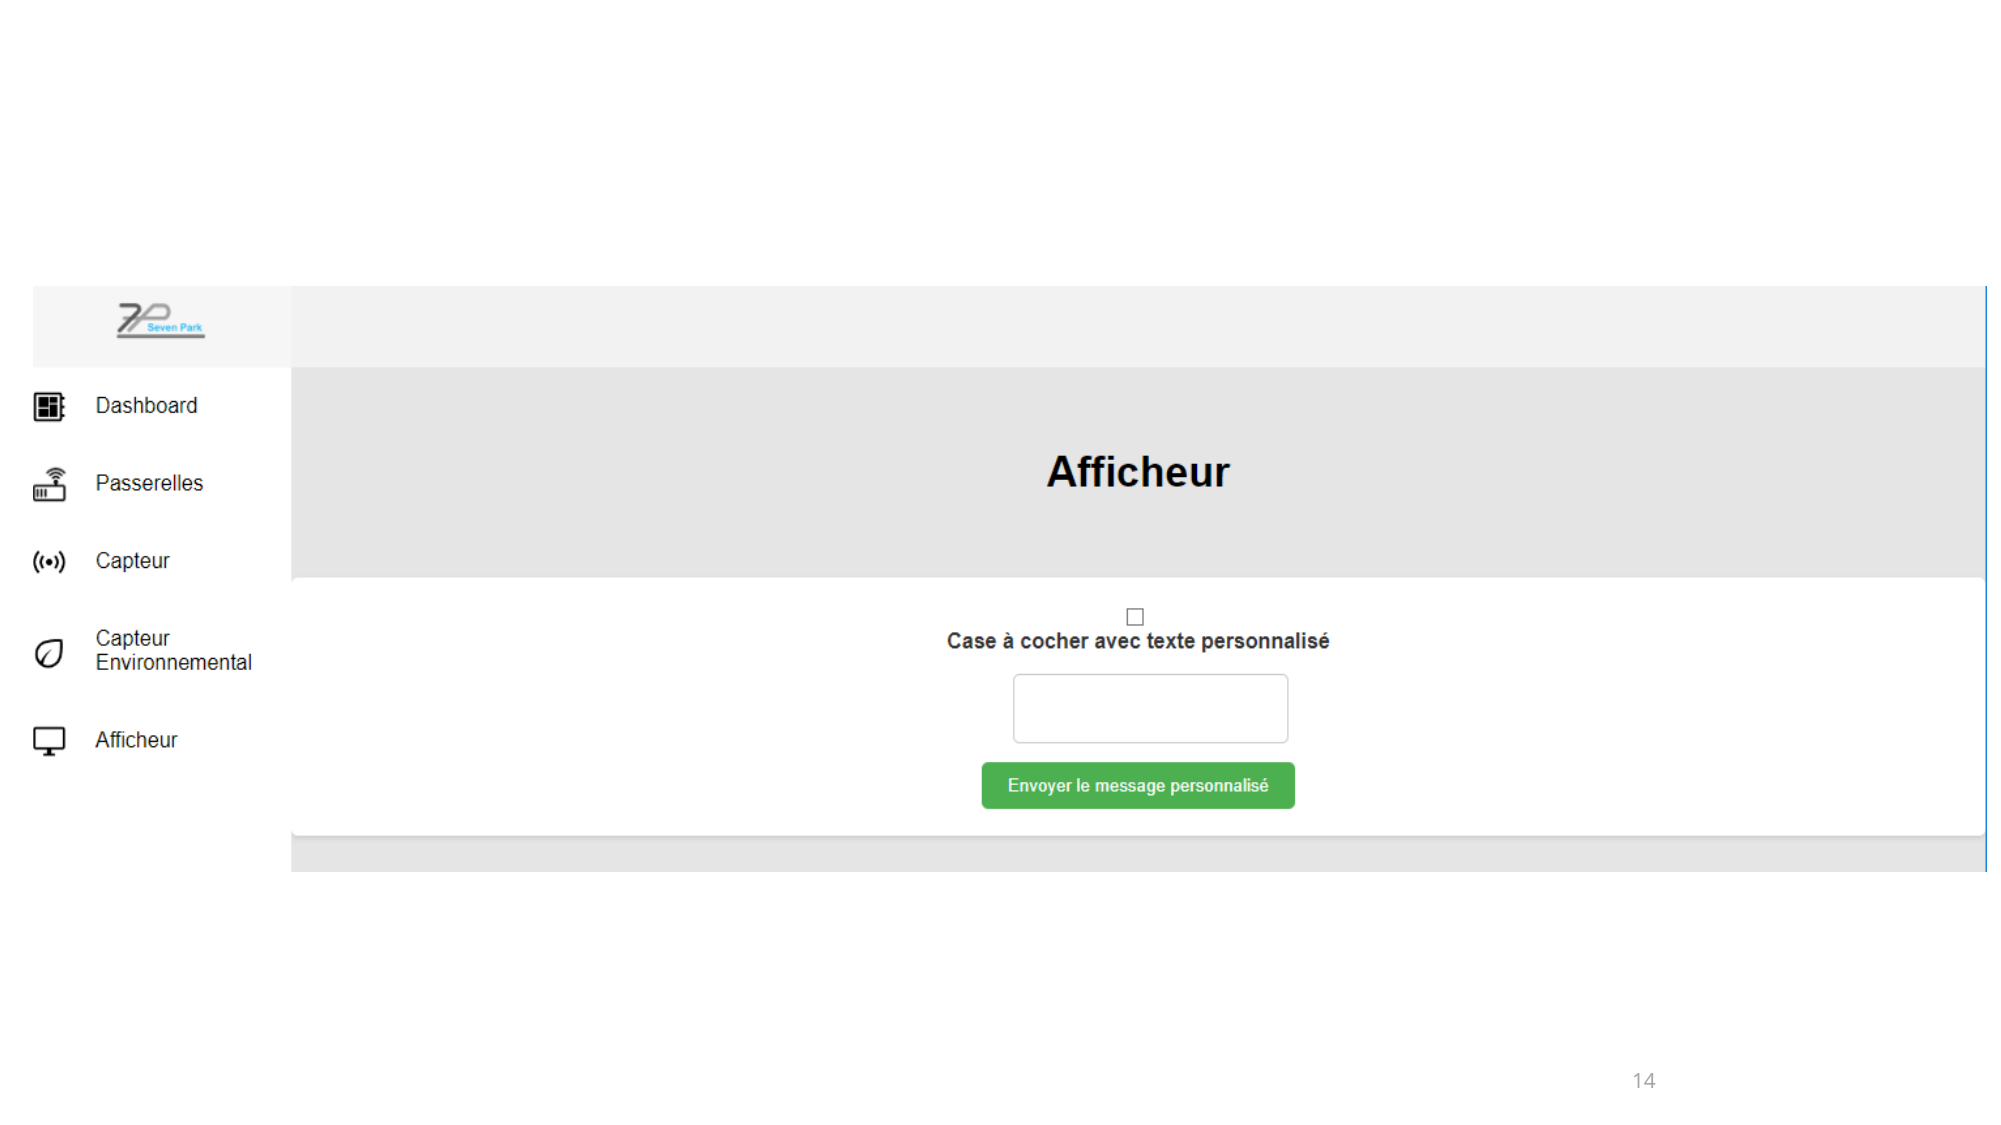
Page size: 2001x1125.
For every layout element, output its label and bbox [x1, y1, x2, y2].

text_box [1632, 1067, 1910, 1093]
picture [33, 286, 1987, 872]
